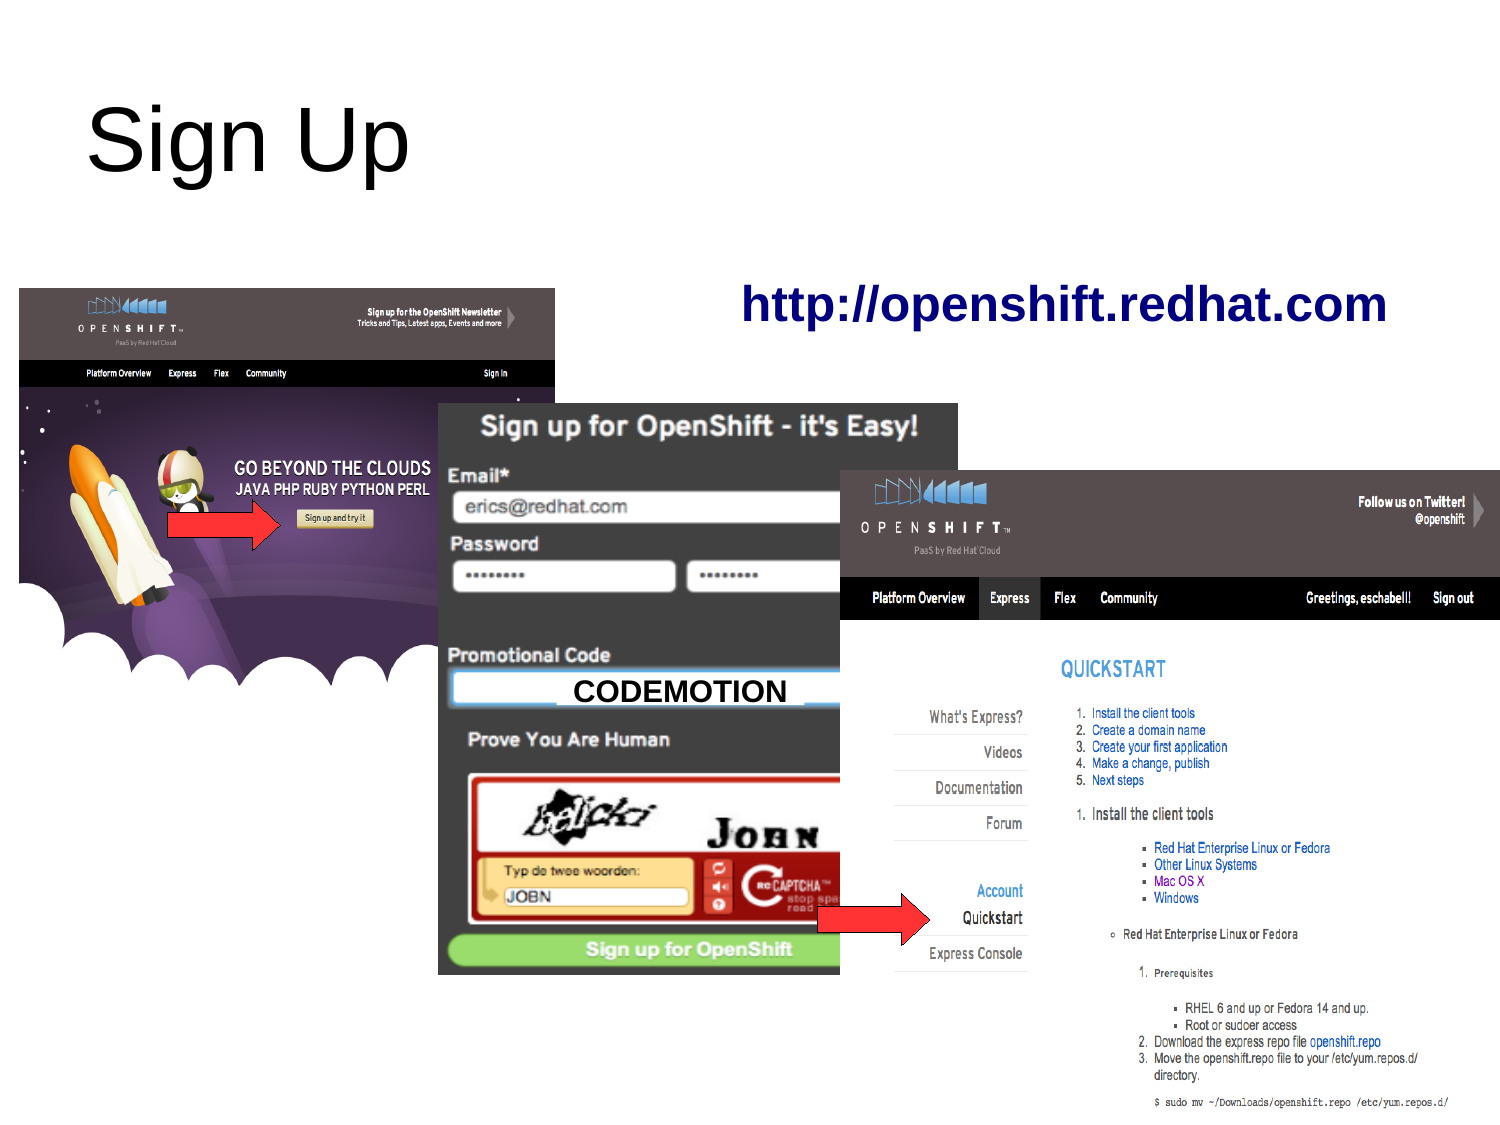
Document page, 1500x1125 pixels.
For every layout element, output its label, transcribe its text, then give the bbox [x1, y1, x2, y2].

text_box [817, 893, 930, 946]
picture [19, 288, 1500, 1118]
title Sign Up [71, 17, 1347, 253]
text_box CODEMOTION [556, 675, 805, 706]
text_box [167, 499, 281, 551]
text_box http://openshift.redhat.com [726, 264, 1404, 340]
